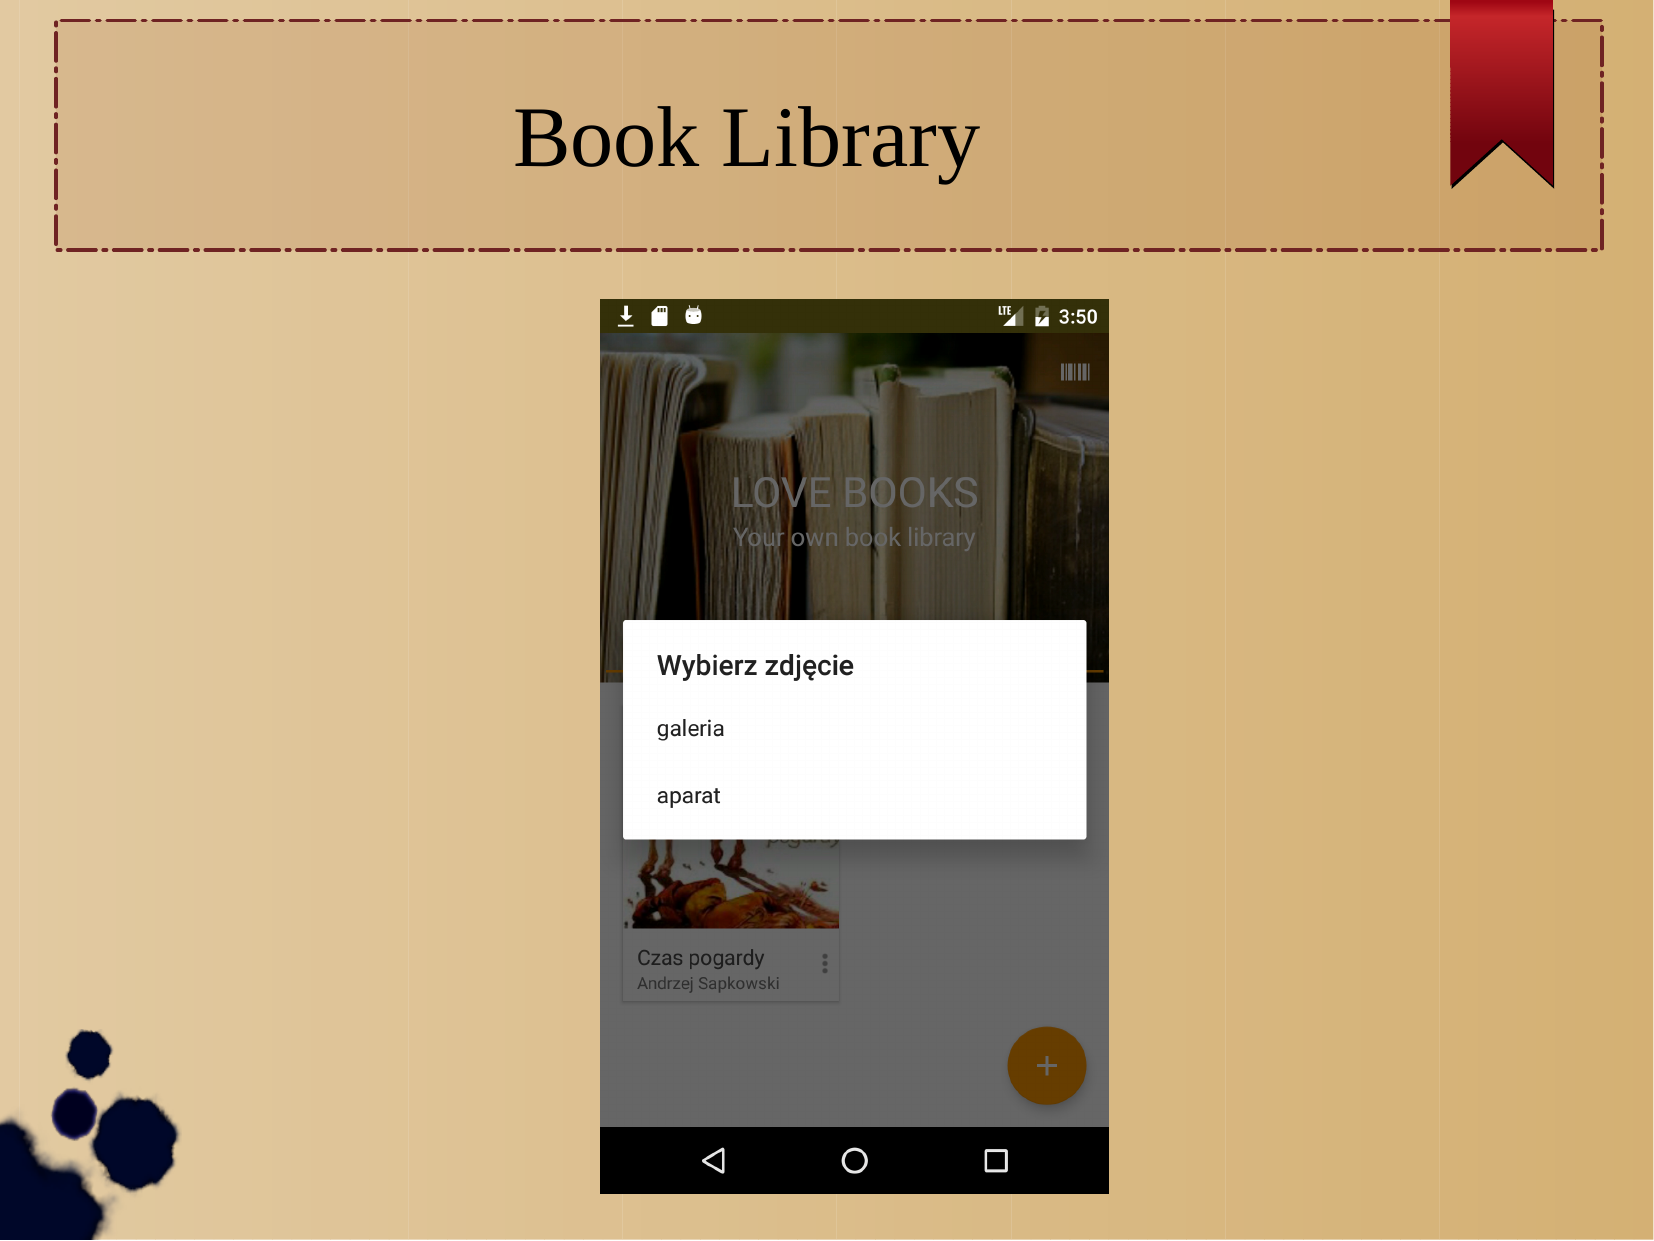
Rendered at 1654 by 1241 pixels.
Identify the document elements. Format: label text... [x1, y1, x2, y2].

title Book Library [82, 47, 1412, 229]
picture [600, 299, 1109, 1194]
